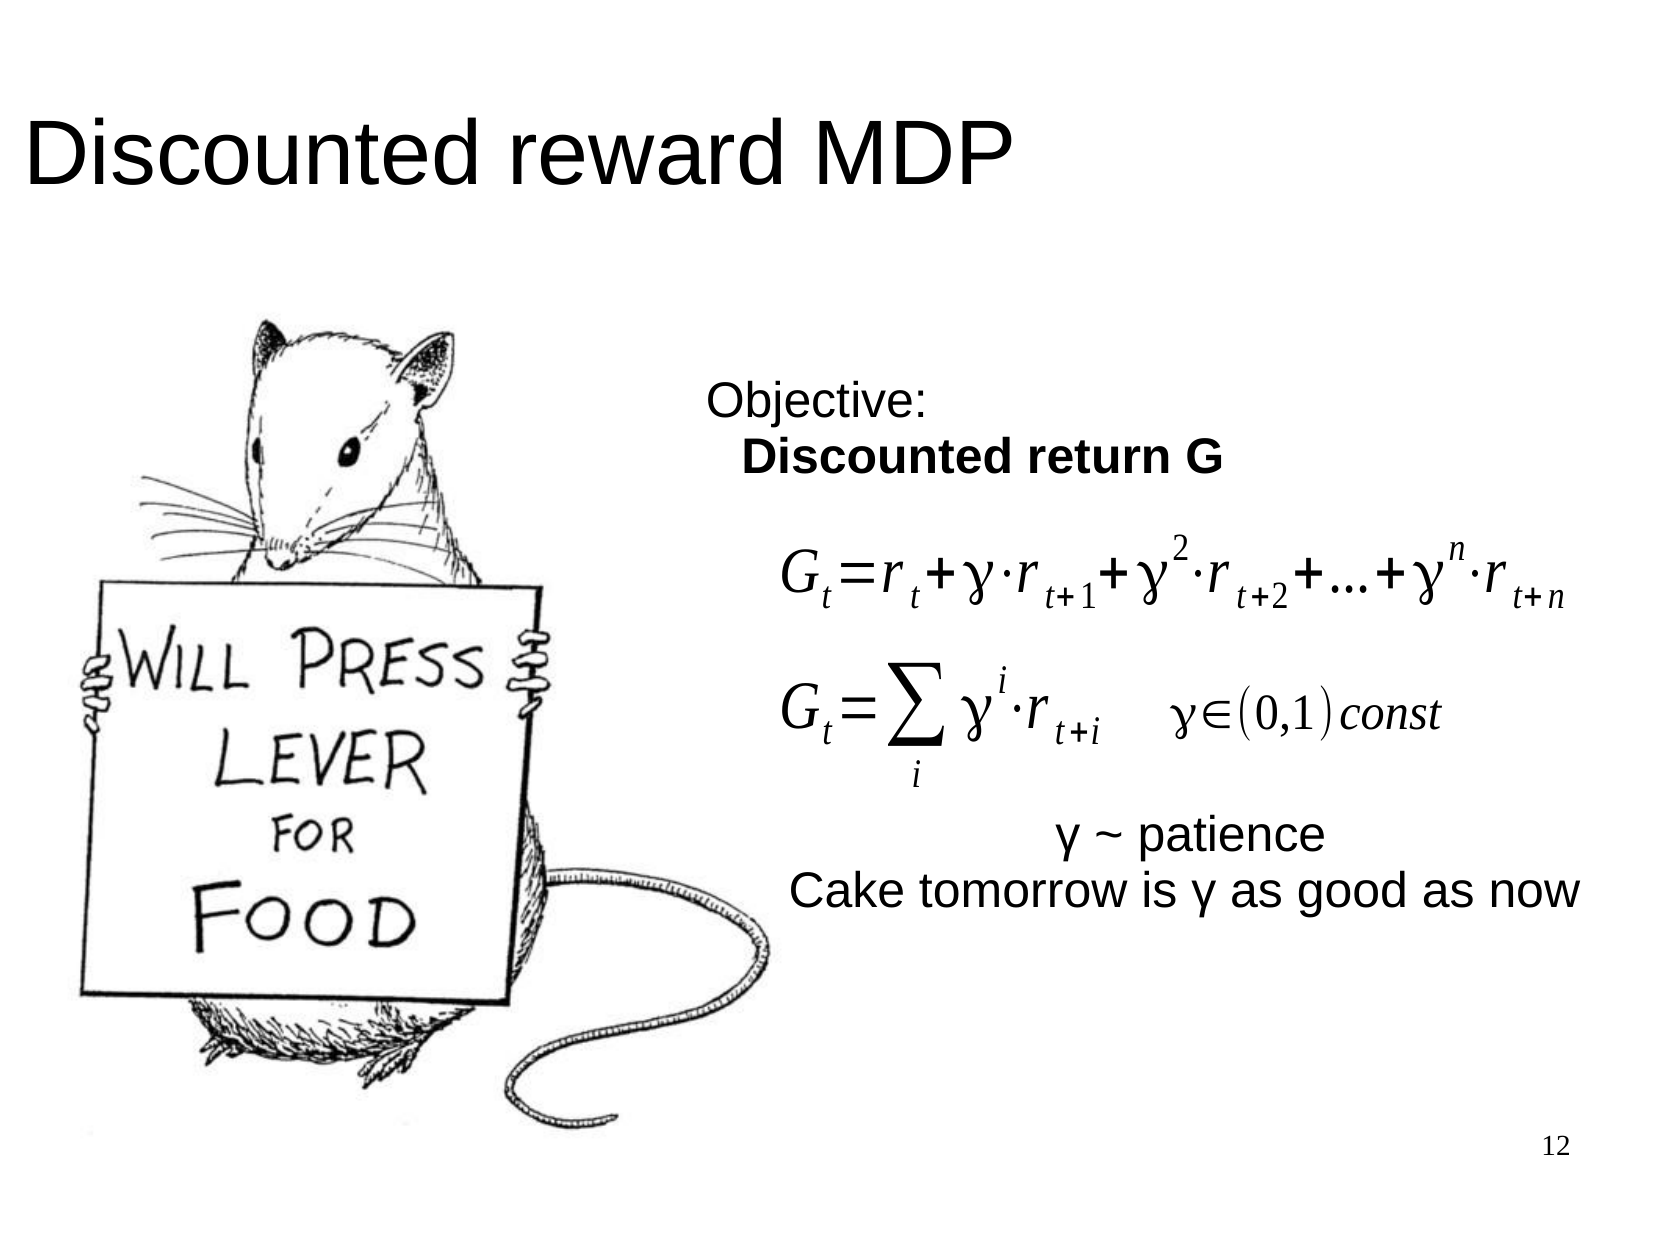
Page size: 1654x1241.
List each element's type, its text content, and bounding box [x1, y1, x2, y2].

chart [1155, 681, 1456, 743]
text_box γ ~ patience Cake tomorrow is γ as good as now [753, 805, 1594, 919]
picture [0, 250, 791, 1241]
title Discounted reward MDP [23, 49, 1512, 257]
chart [765, 523, 1579, 616]
text_box Objective: Discounted return G [670, 371, 1654, 541]
chart [765, 655, 1114, 796]
